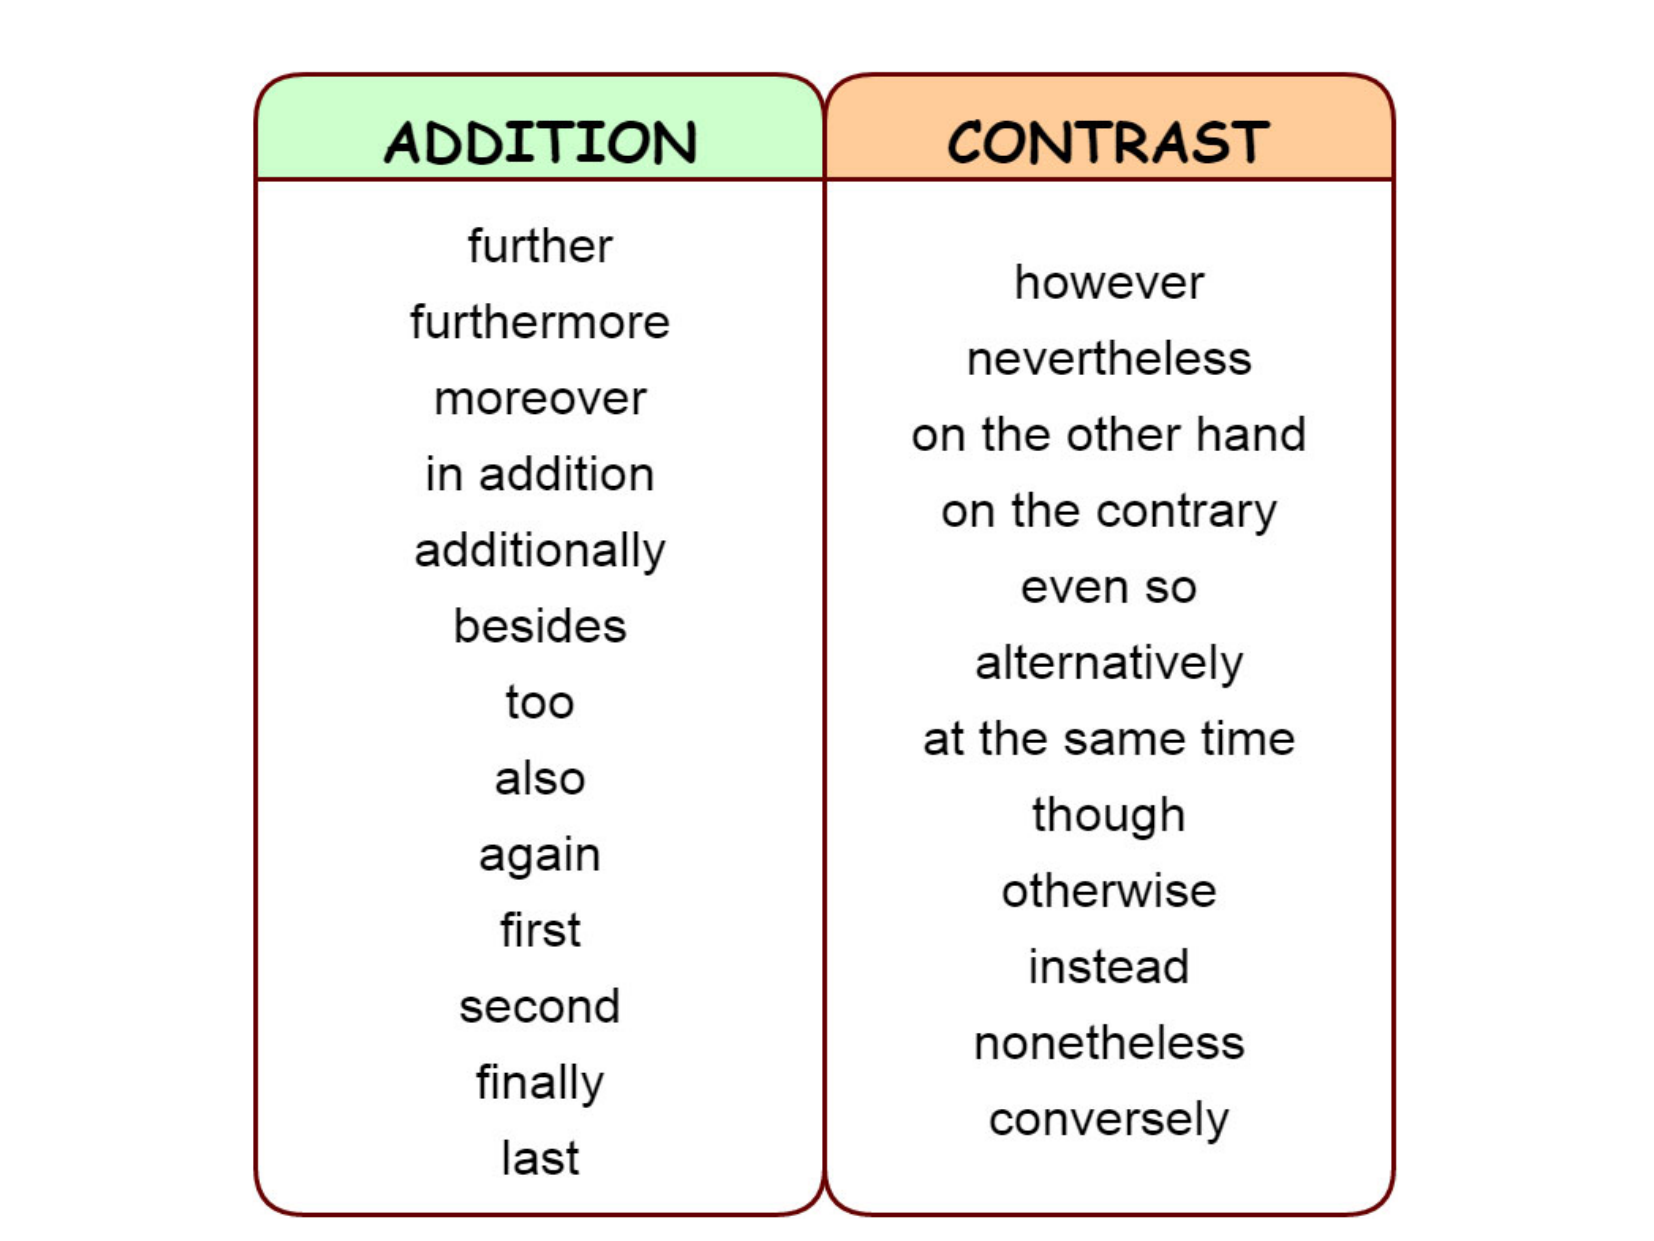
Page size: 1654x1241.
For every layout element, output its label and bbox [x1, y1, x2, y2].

picture [252, 10, 1398, 1219]
